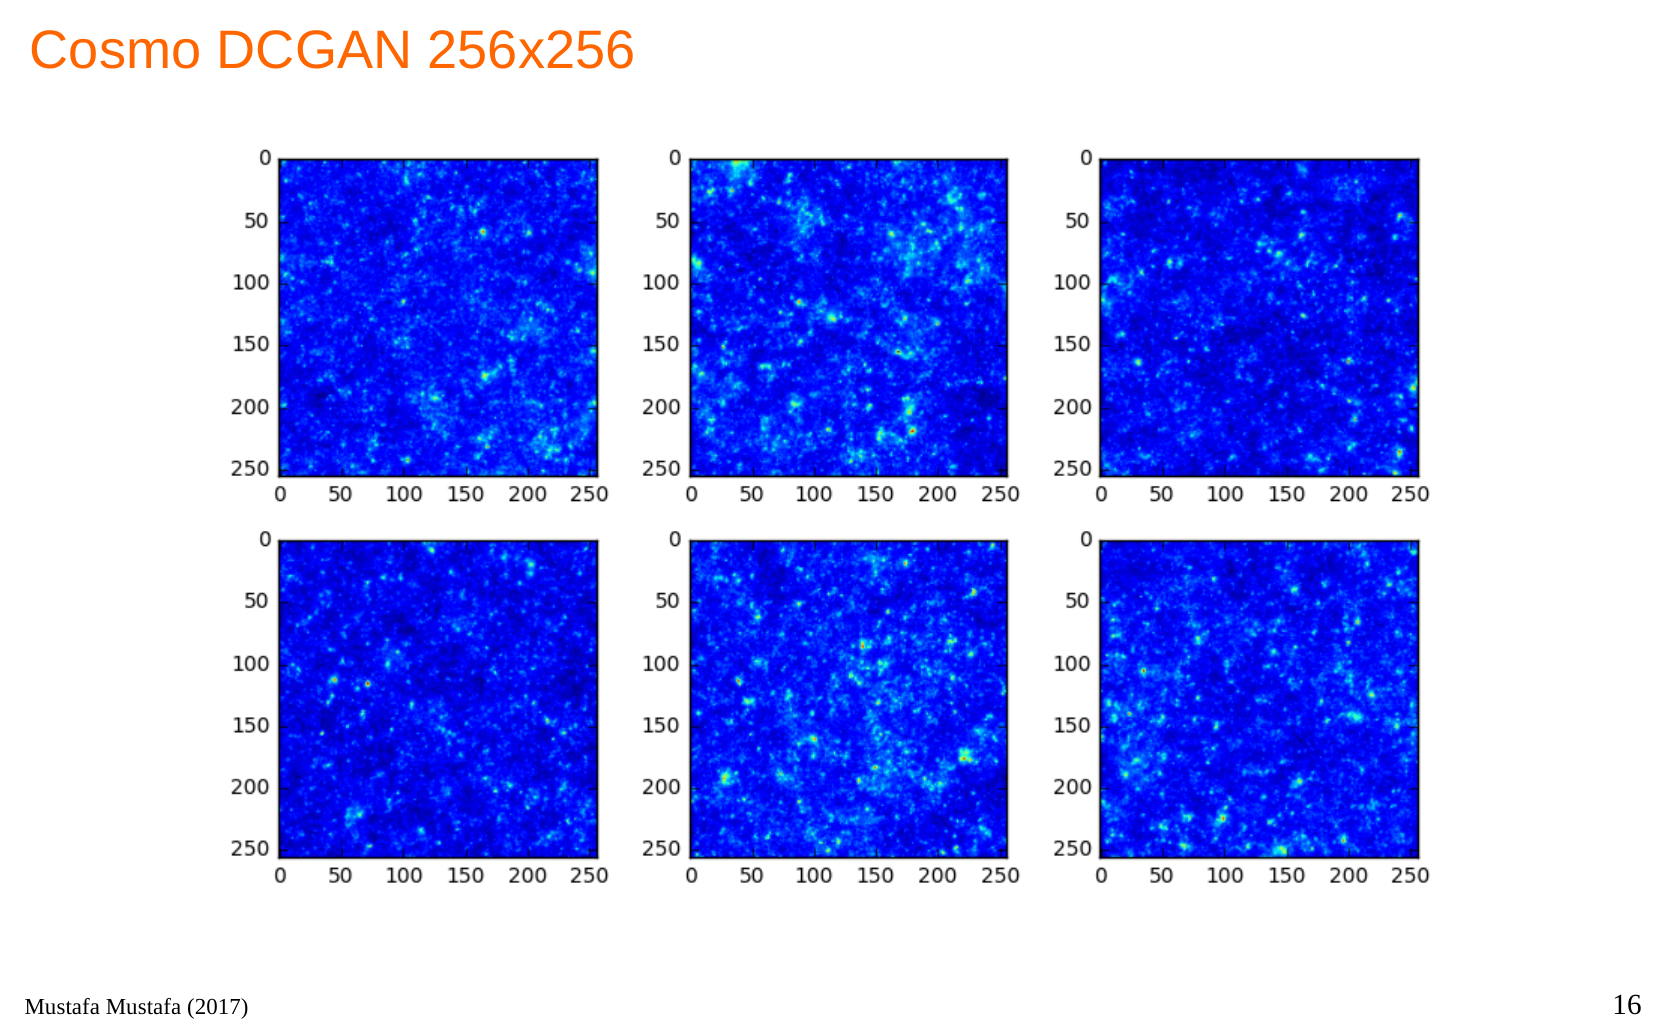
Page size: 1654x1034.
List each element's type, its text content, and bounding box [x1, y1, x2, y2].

title Cosmo DCGAN 256x256 [29, 17, 1621, 82]
picture [79, 69, 1580, 970]
